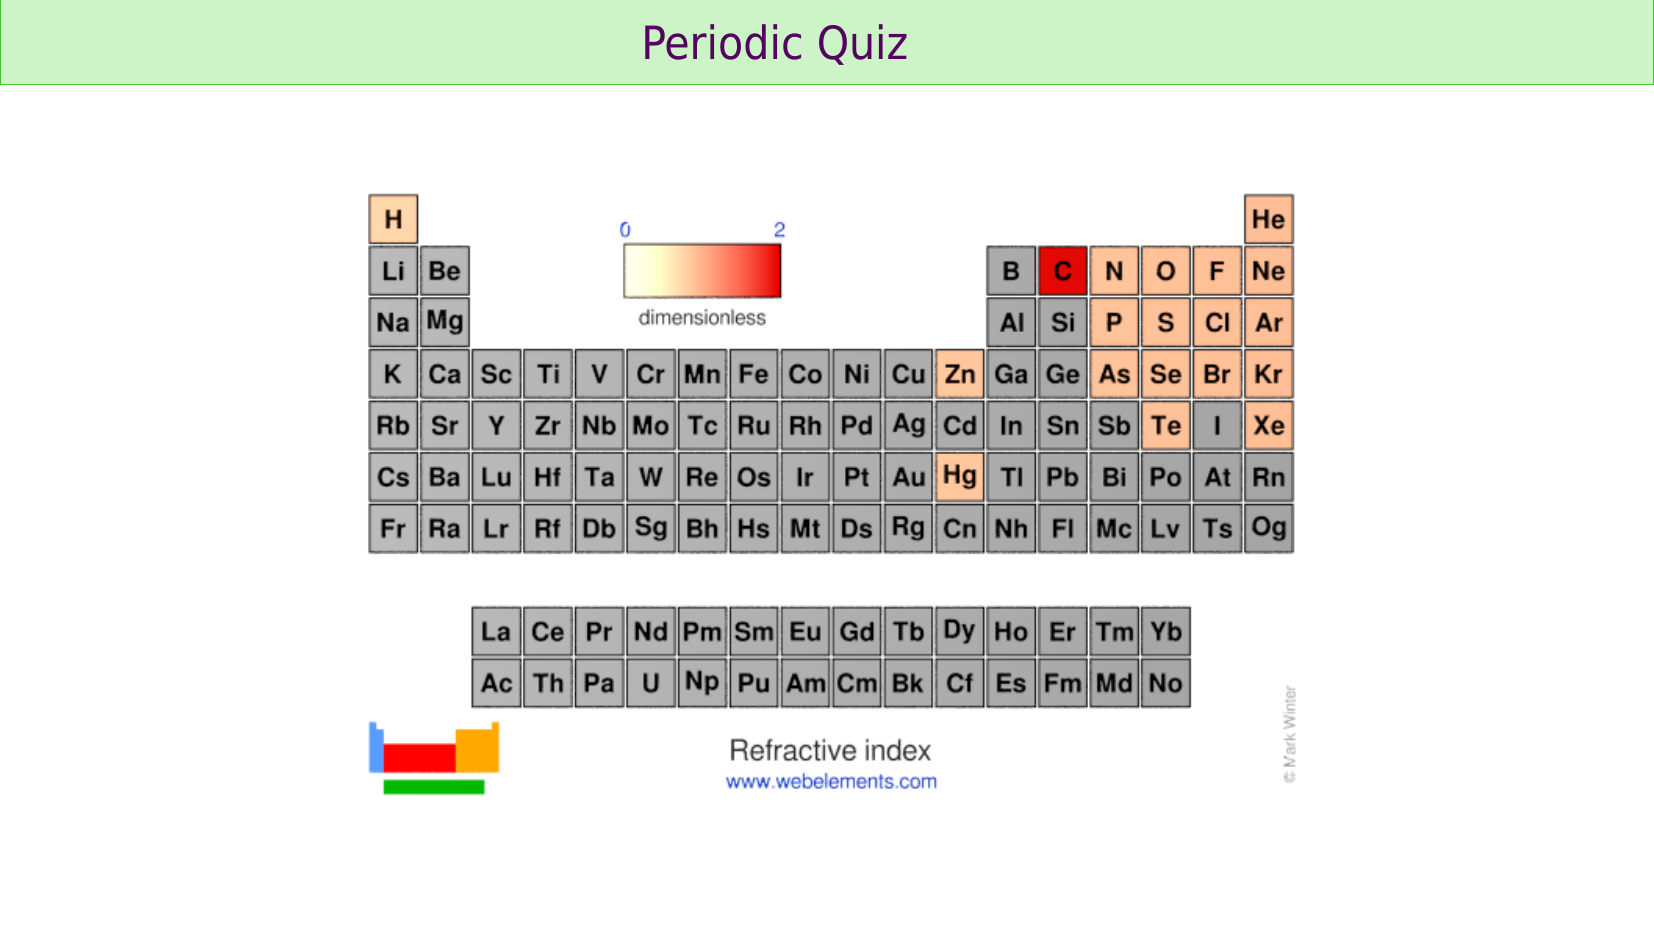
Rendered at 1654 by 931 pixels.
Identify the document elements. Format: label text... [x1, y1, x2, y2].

text_box [0, 0, 1654, 85]
picture [331, 177, 1332, 803]
text_box Periodic Quiz [626, 9, 937, 78]
